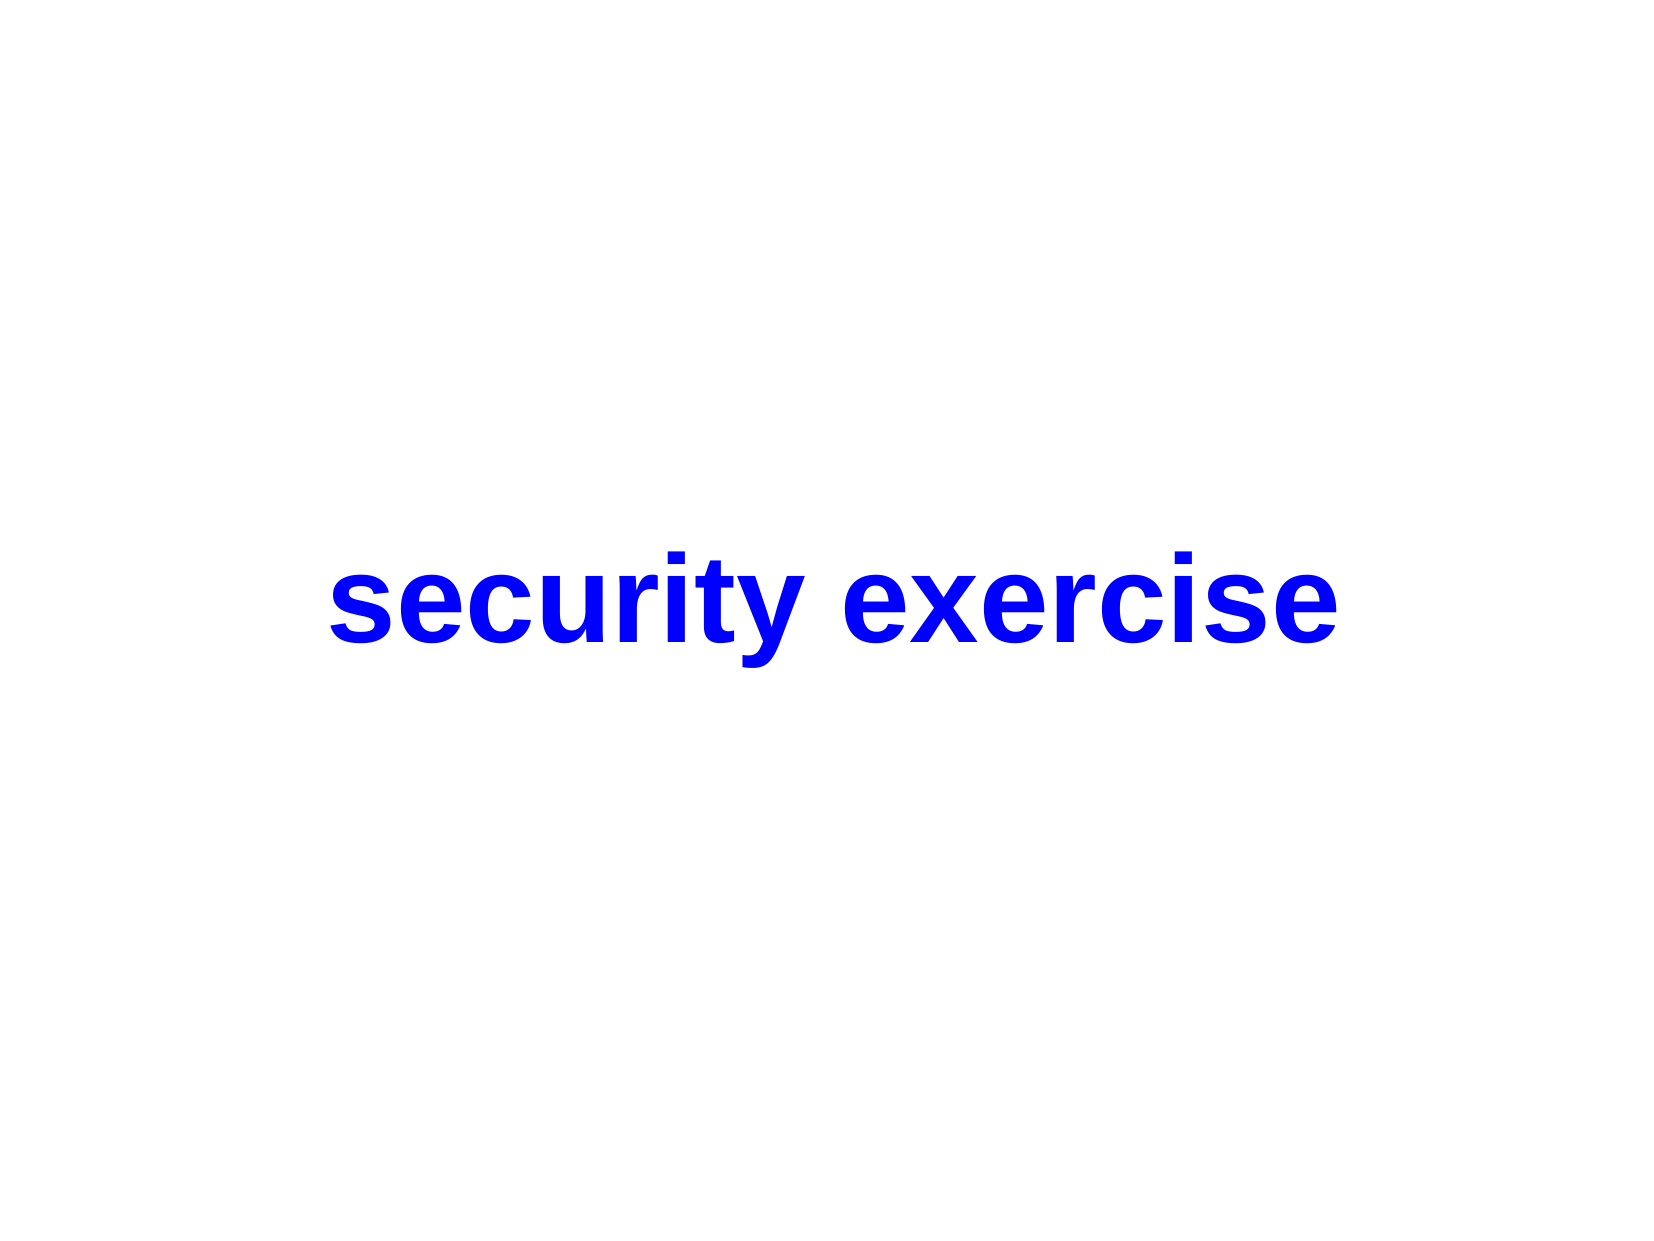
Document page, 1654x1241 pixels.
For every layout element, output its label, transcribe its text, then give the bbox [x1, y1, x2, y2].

title security exercise [90, 495, 1579, 703]
